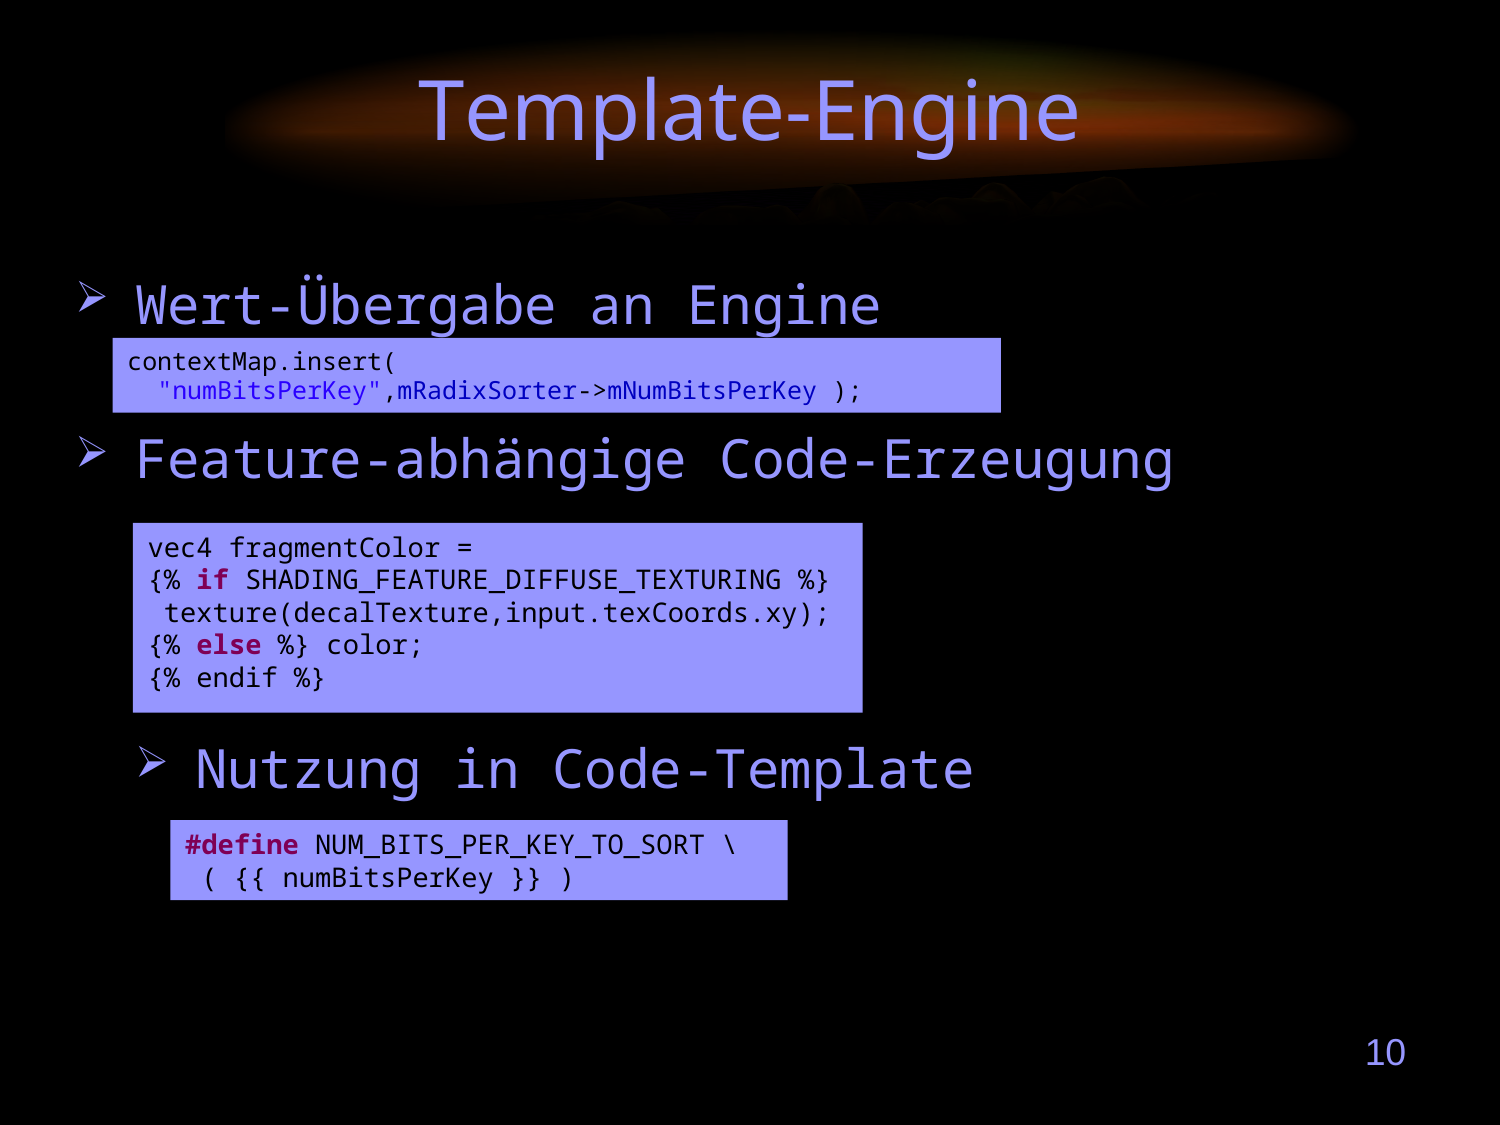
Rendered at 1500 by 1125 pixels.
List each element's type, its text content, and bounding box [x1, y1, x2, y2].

text_box contextMap.insert( "numBitsPerKey",mRadixSorter->mNumBitsPerKey ); [112, 337, 1001, 413]
text_box [112, 0, 1463, 241]
text_box #define NUM_BITS_PER_KEY_TO_SORT \ ( {{ numBitsPerKey }} ) [170, 820, 788, 901]
text_box Template-Engine [75, 0, 1426, 216]
text_box Wert-Übergabe an Engine Feature-abhängige Code-Erzeugung Nutzung in Code-Template [0, 262, 1471, 1088]
text_box vec4 fragmentColor = {% if SHADING_FEATURE_DIFFUSE_TEXTURING %} texture(decalTexture,input.texCoords.xy); {% else %} color; {% endif %} [132, 522, 863, 713]
